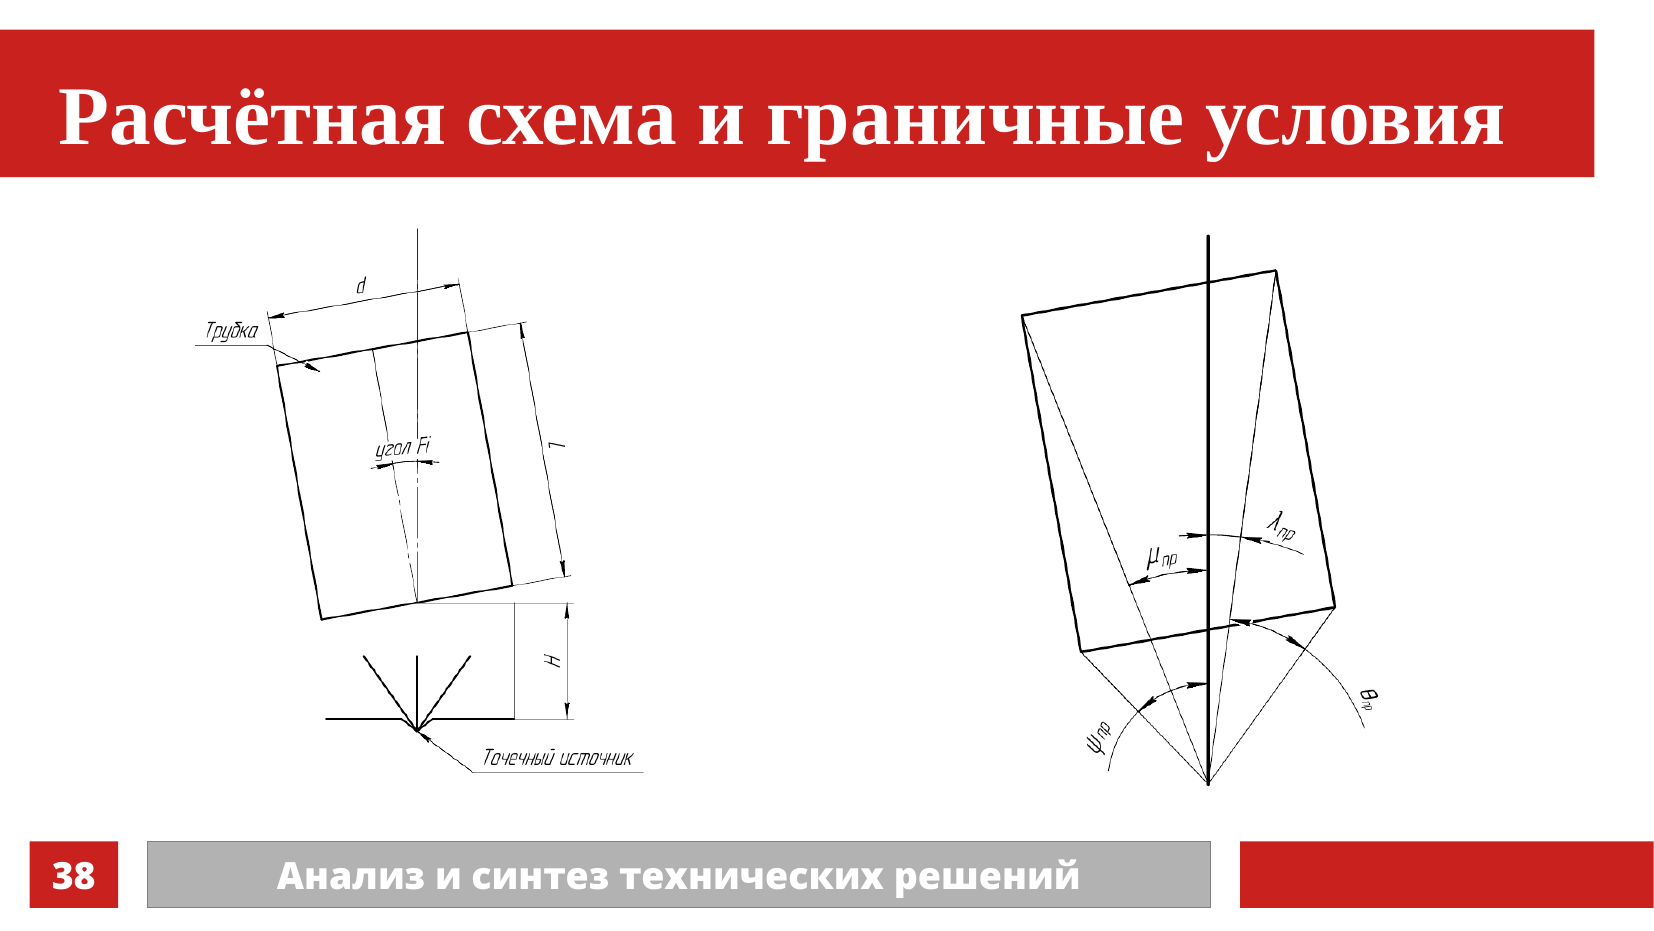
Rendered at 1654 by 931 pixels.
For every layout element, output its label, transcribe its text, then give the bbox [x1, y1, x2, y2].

title Расчётная схема и граничные условия [59, 44, 1595, 163]
picture [1008, 221, 1388, 798]
picture [195, 221, 658, 798]
